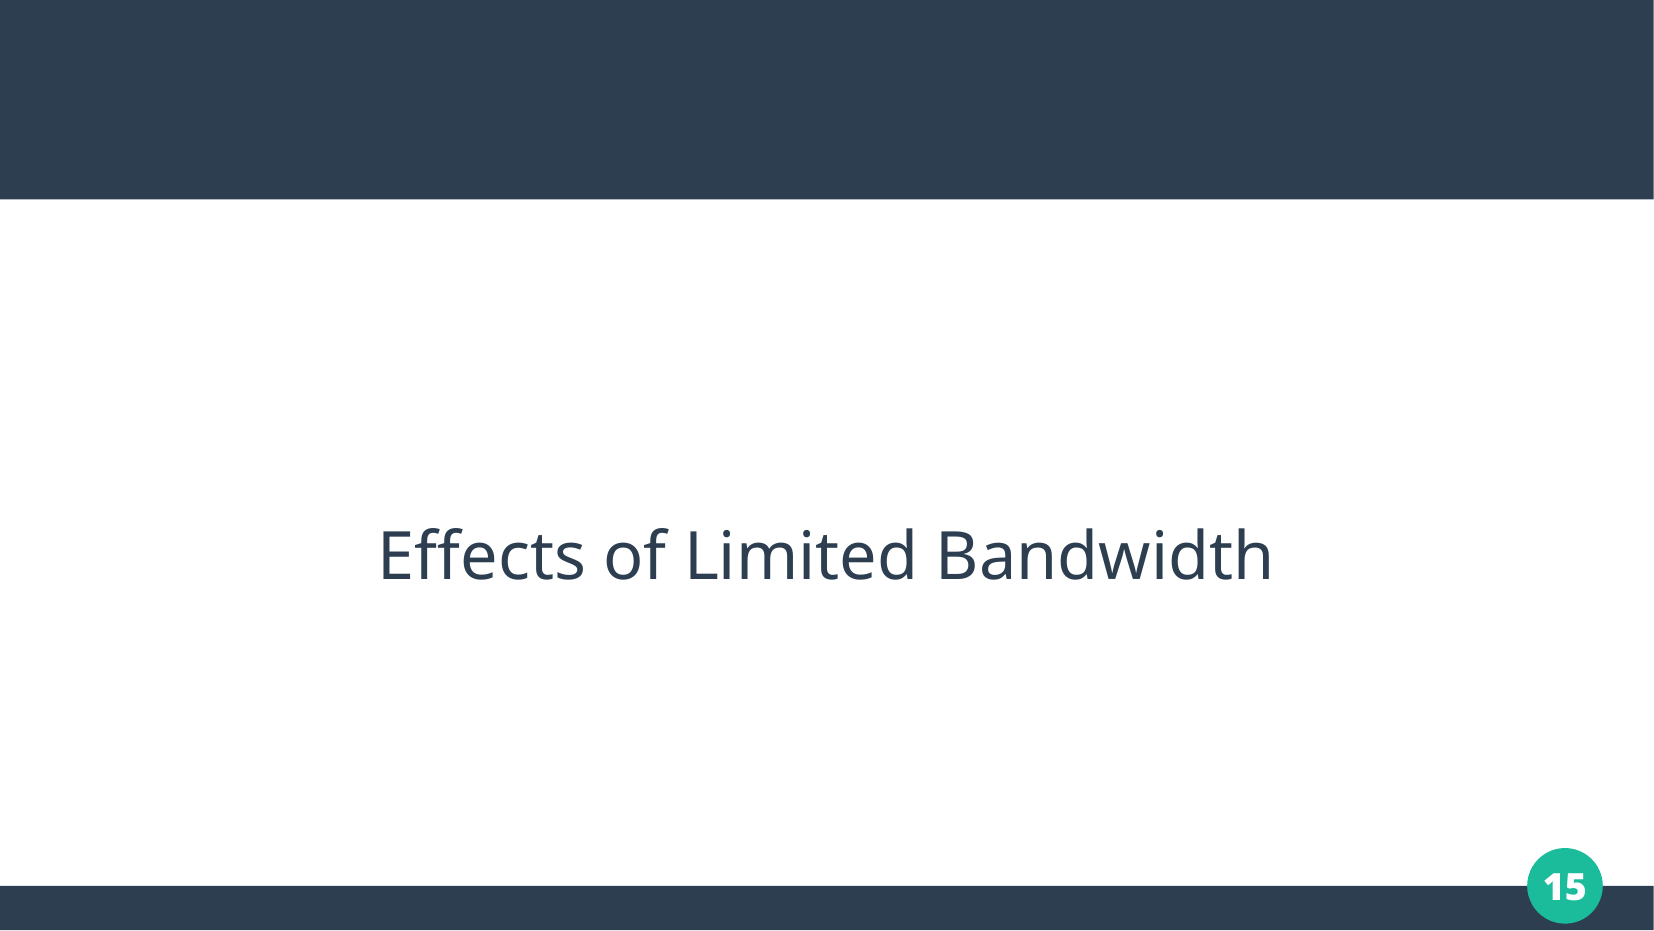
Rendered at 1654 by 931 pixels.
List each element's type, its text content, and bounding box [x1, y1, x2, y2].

subtitle Effects of Limited Bandwidth [59, 243, 1595, 864]
